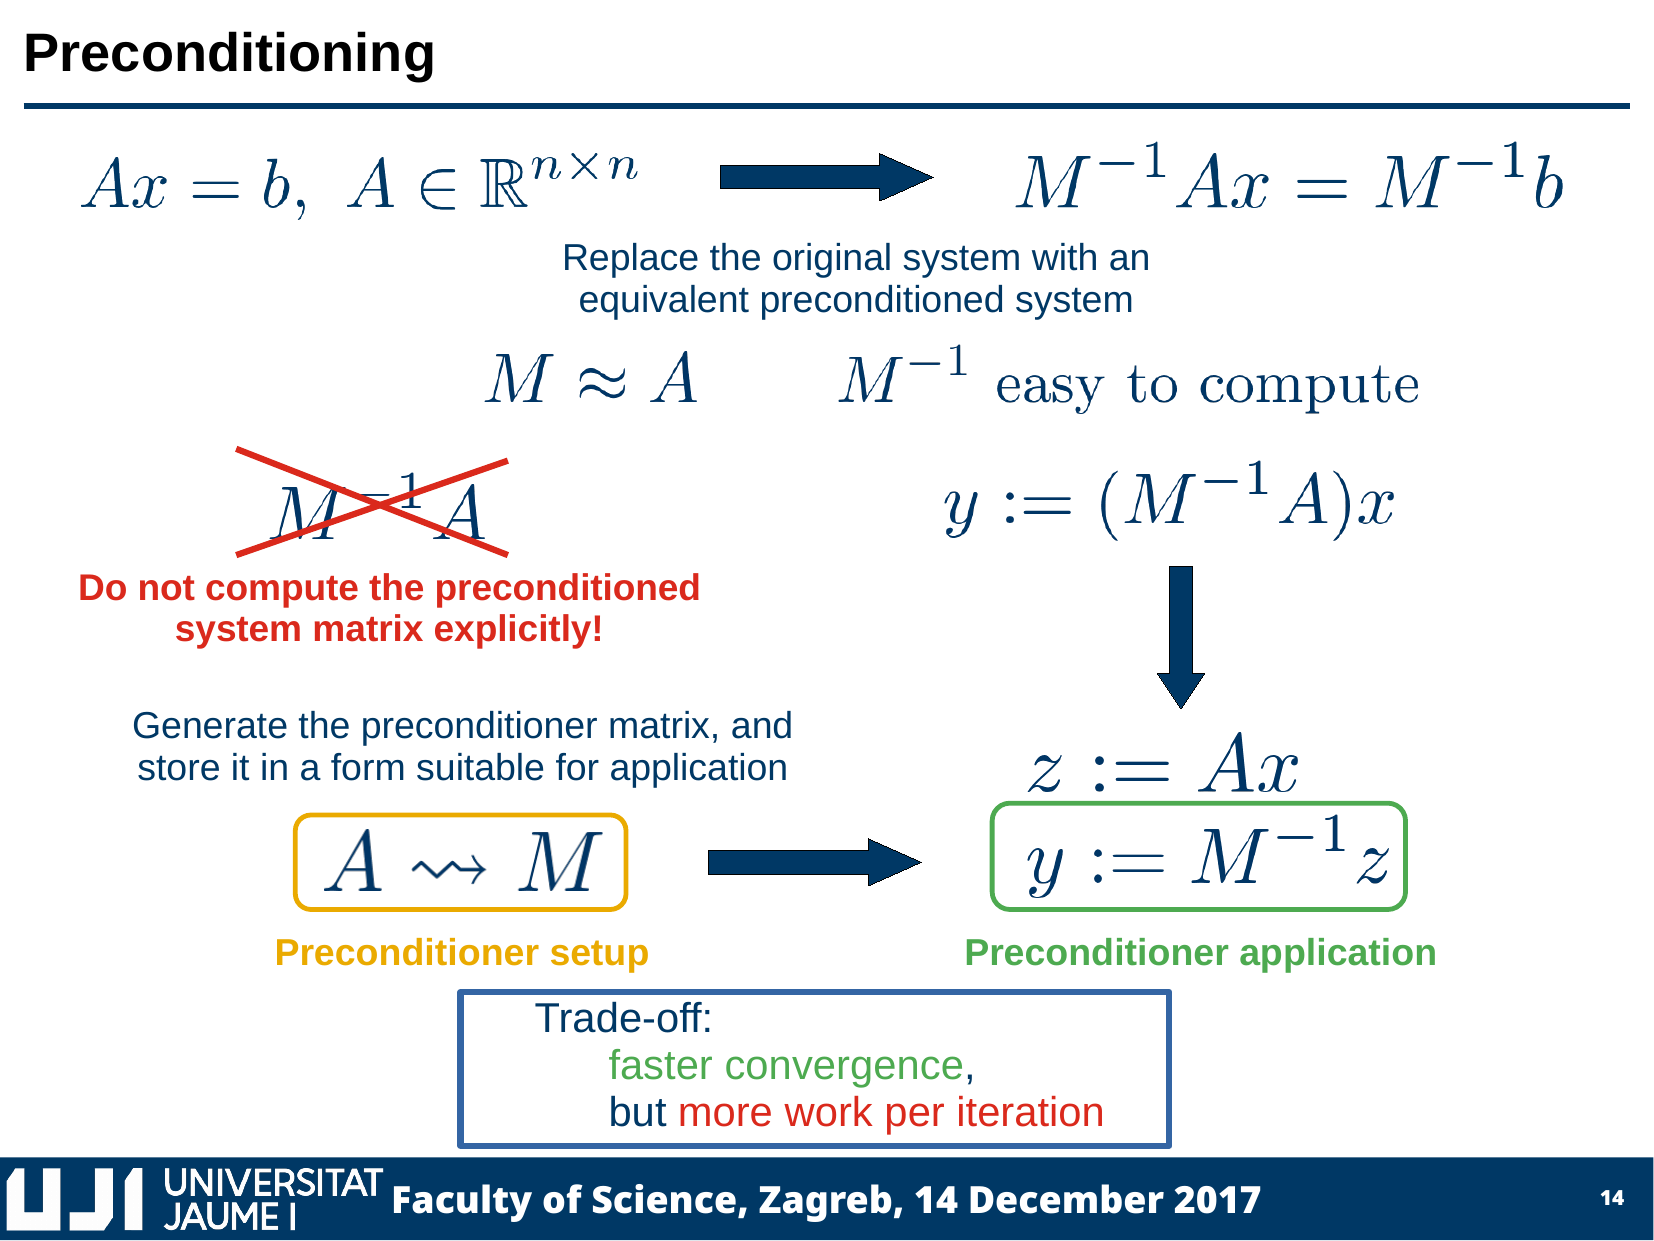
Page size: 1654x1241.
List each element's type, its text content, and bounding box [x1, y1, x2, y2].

picture [838, 344, 1418, 414]
text_box [708, 838, 922, 886]
picture [1015, 141, 1563, 208]
title Preconditioning [23, 0, 1630, 107]
picture [944, 460, 1394, 541]
picture [1027, 814, 1389, 898]
picture [295, 509, 455, 539]
picture [484, 351, 697, 402]
text_box Preconditioner setup [259, 923, 665, 981]
text_box [1157, 566, 1205, 709]
text_box Preconditioner application [949, 923, 1453, 981]
text_box Generate the preconditioner matrix, and store it in a form suitable for application [117, 696, 838, 796]
text_box Do not compute the preconditioned system matrix explicitly! [0, 566, 733, 650]
text_box Trade-off: faster convergence, but more work per iteration [460, 992, 1170, 1146]
picture [391, 473, 485, 539]
picture [269, 472, 368, 539]
list Replace the original system with an equivalent preconditioned system [437, 236, 1205, 343]
text_box [720, 153, 934, 201]
picture [0, 1158, 390, 1241]
picture [81, 153, 638, 220]
picture [1027, 732, 1298, 792]
picture [324, 829, 603, 891]
picture [307, 472, 462, 501]
